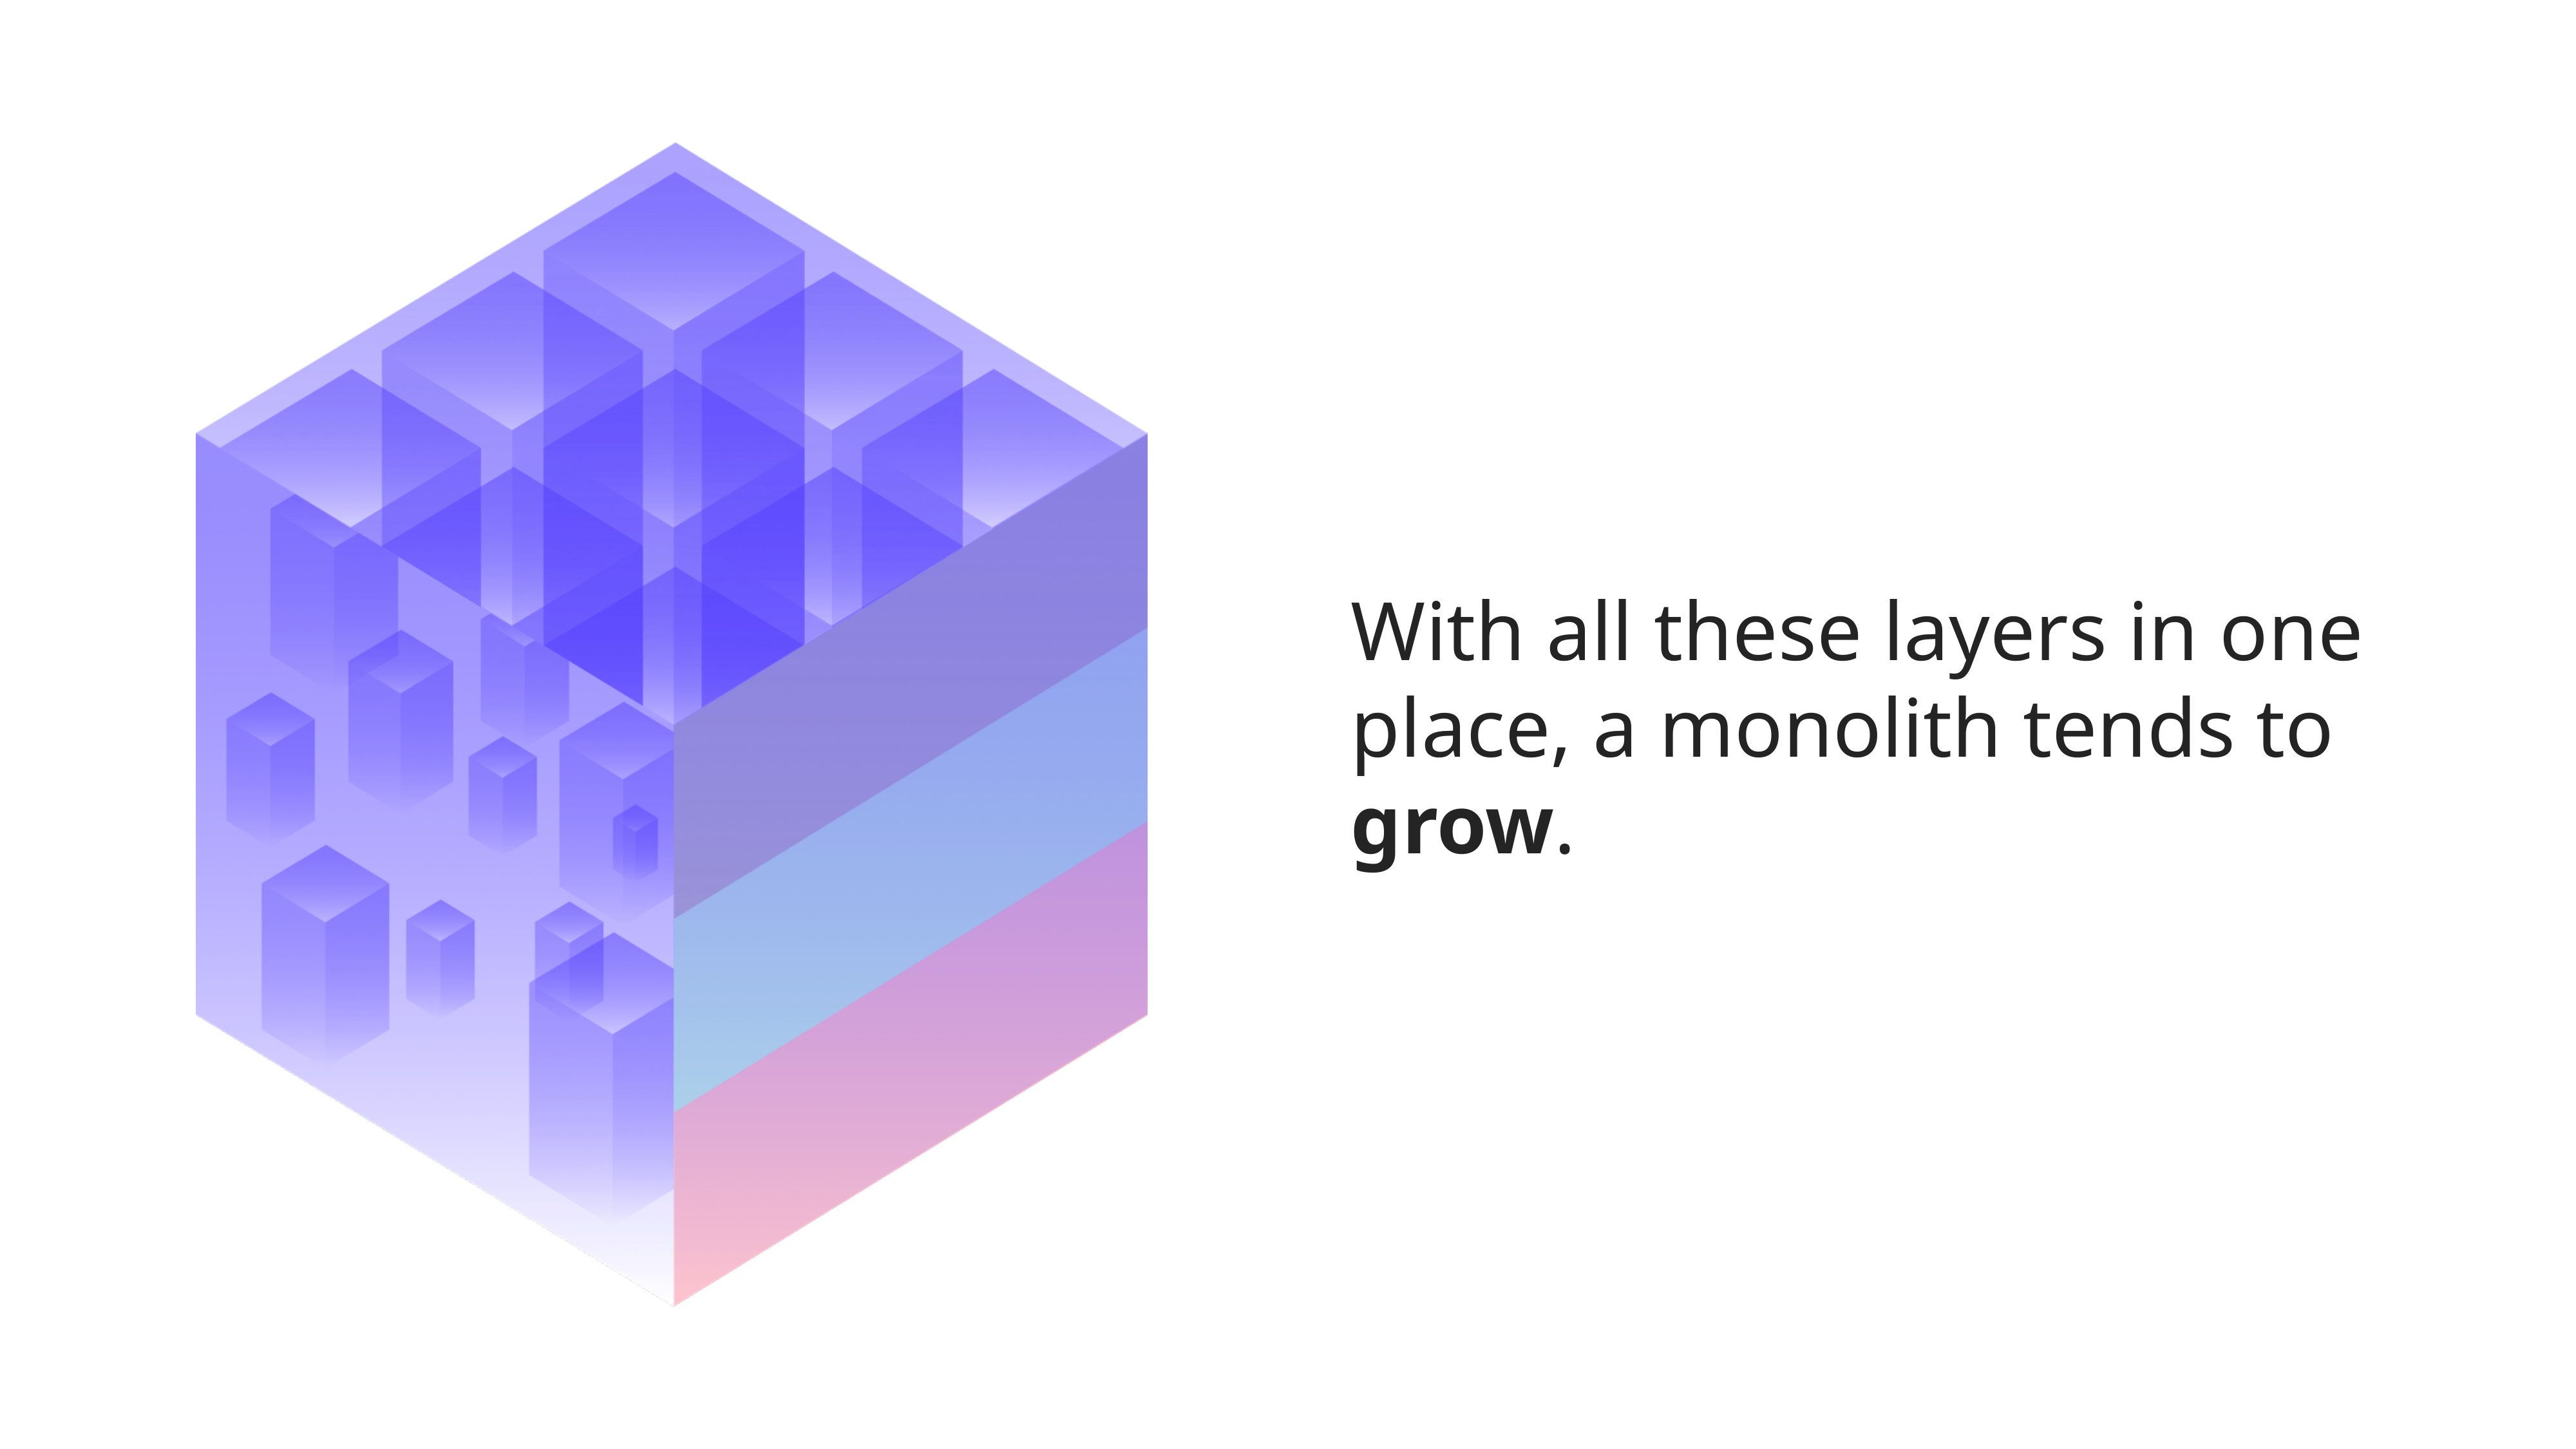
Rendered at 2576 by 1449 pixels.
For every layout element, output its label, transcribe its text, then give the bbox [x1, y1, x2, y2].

picture [196, 142, 1148, 1307]
list With all these layers in one place, a monolith tends to grow. [1350, 127, 2422, 1322]
